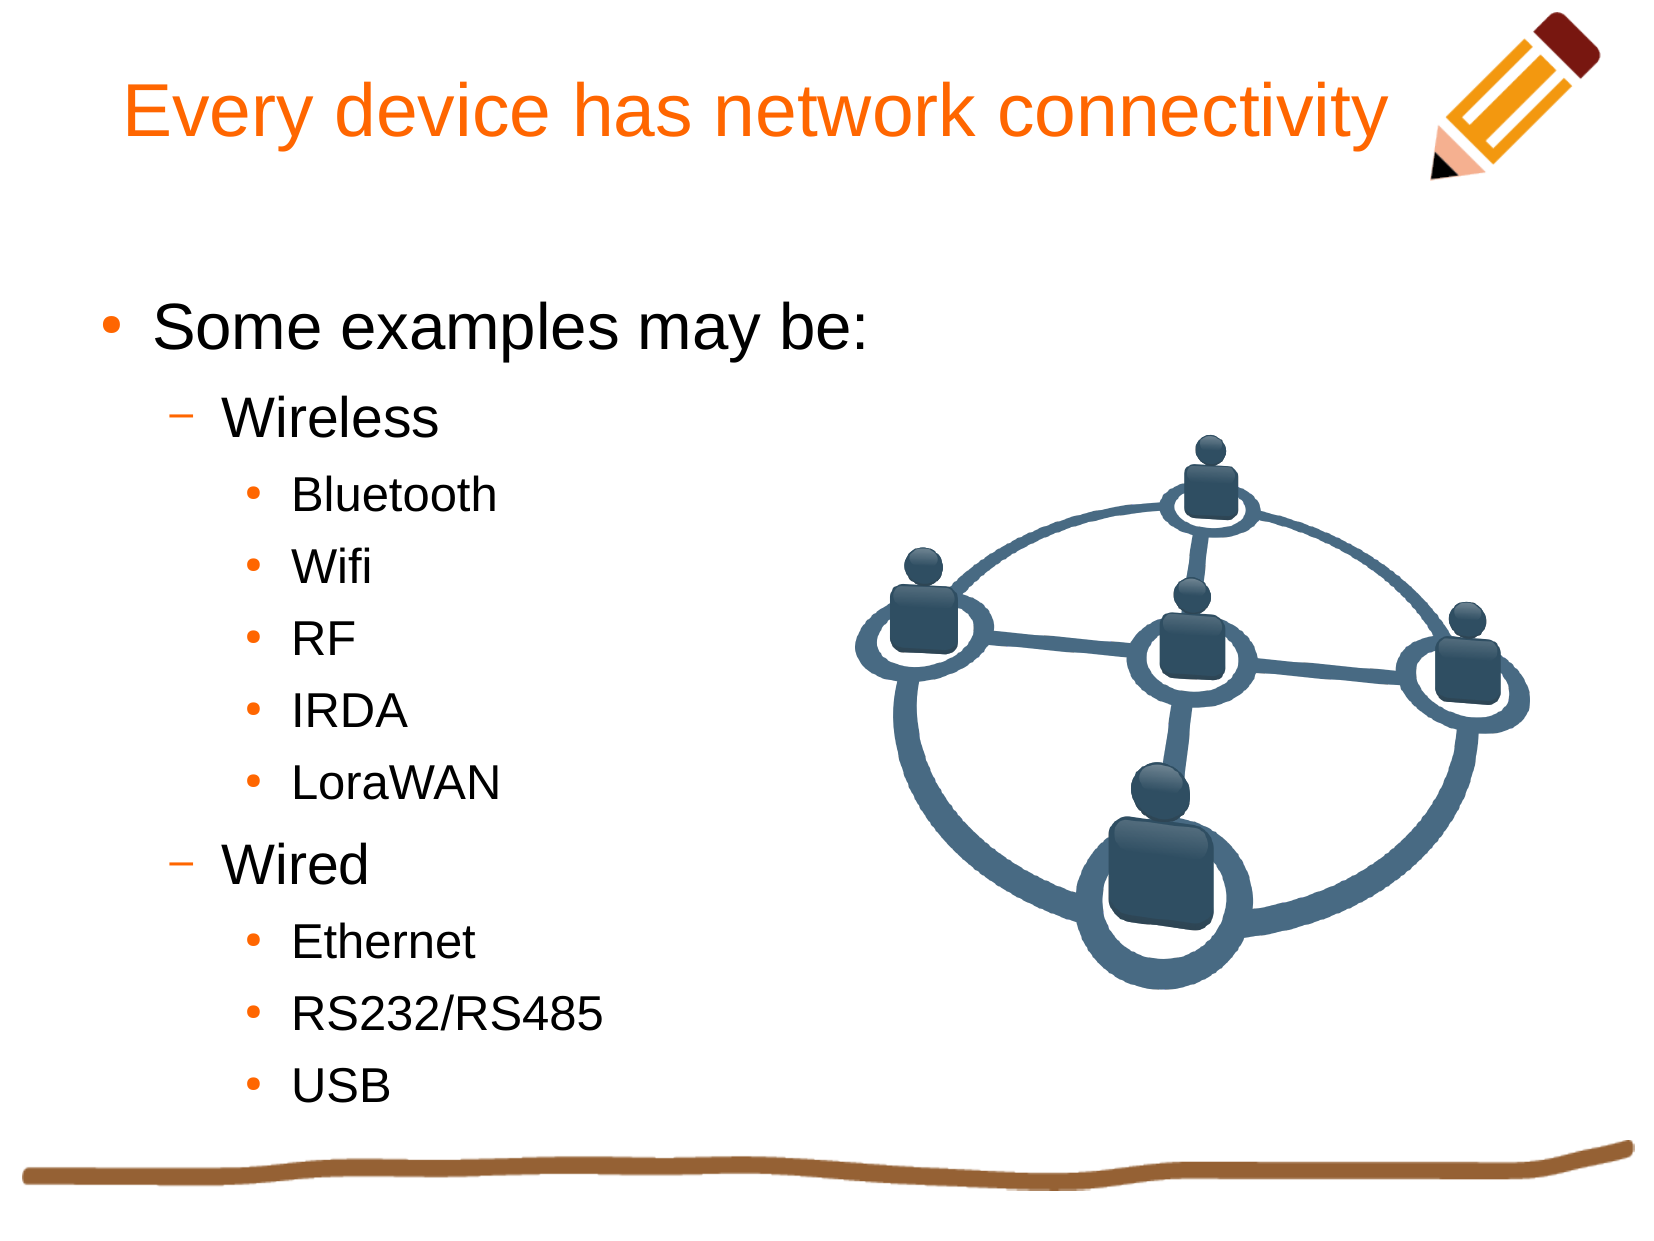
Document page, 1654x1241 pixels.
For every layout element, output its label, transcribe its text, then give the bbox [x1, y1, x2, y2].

picture [22, 1140, 1635, 1191]
picture [1430, 12, 1601, 181]
picture [855, 434, 1530, 991]
list Some examples may be: Wireless Bluetooth Wifi RF IRDA LoraWAN Wired Ethernet RS232/RS485 USB [82, 290, 1571, 1122]
title Every device has network connectivity [82, 49, 1430, 172]
